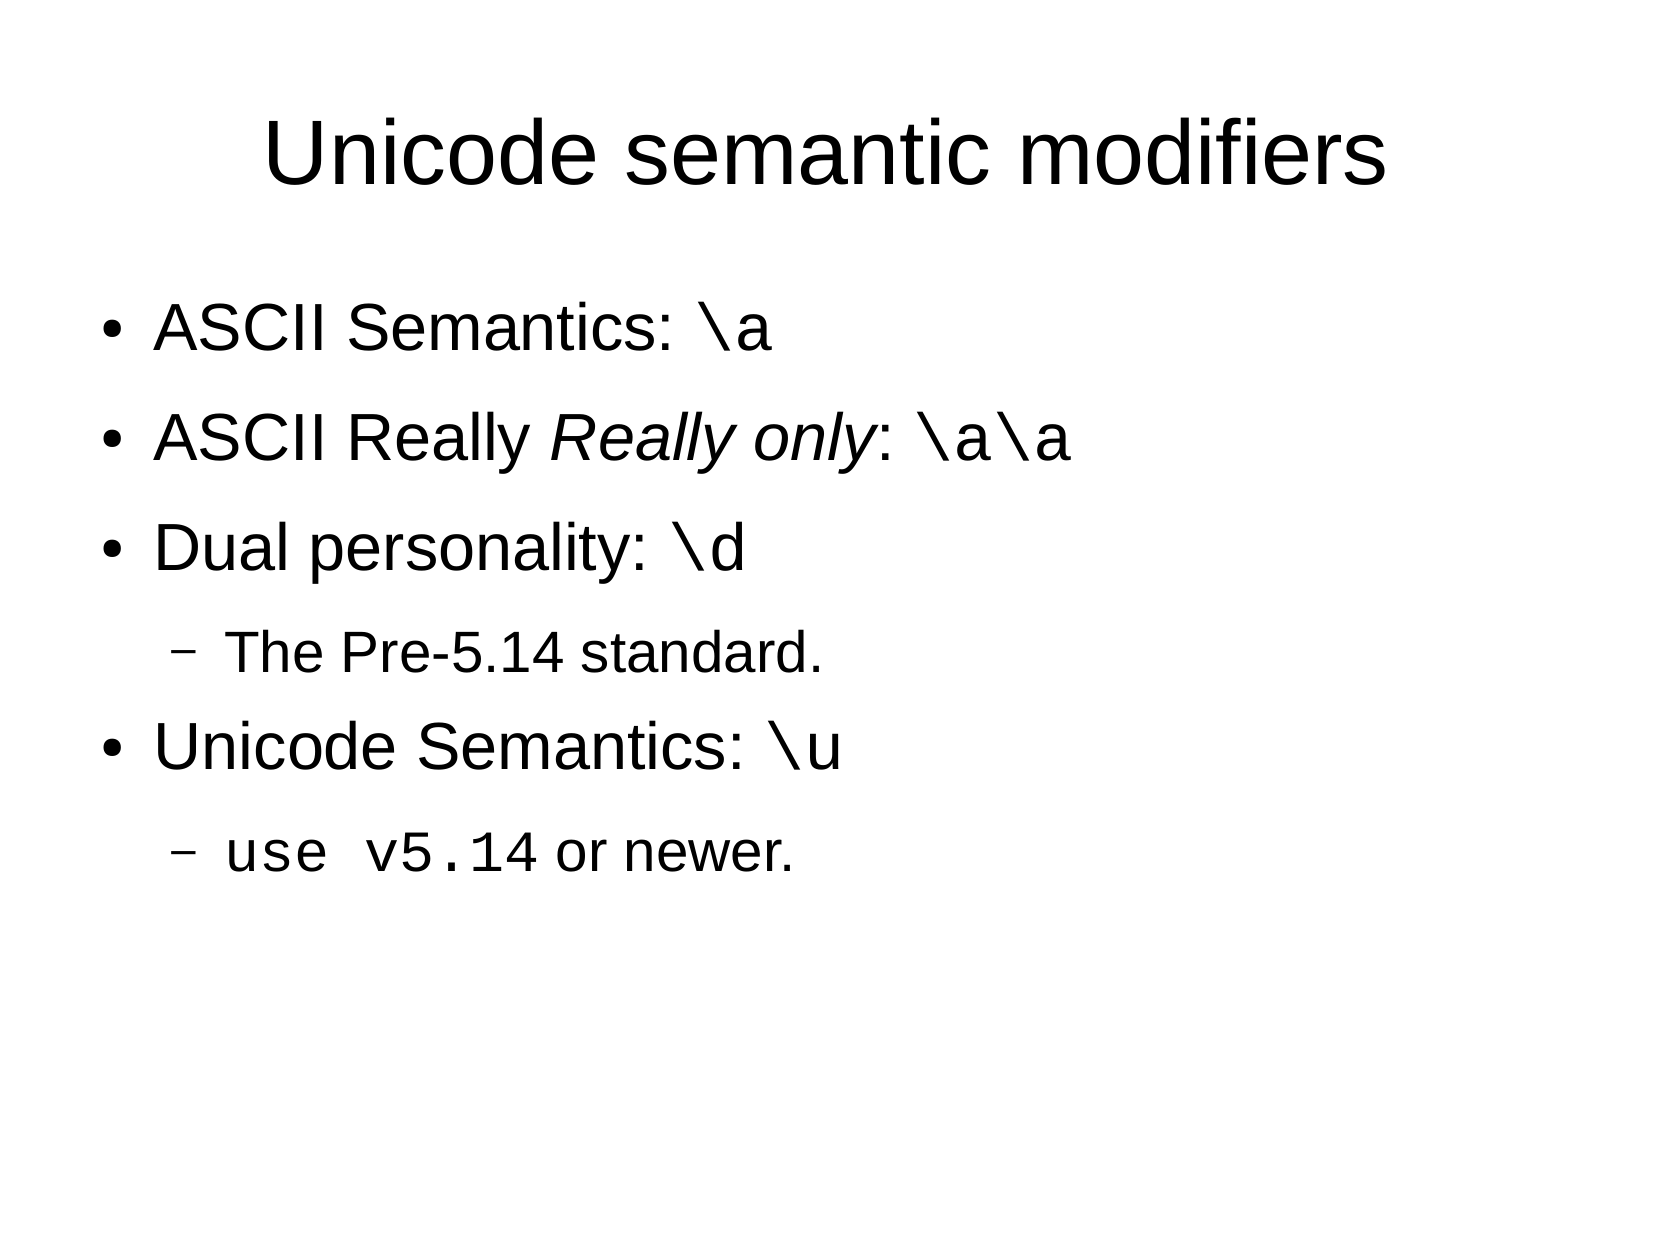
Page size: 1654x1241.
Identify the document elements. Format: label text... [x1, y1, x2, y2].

title Unicode semantic modifiers [82, 49, 1571, 257]
list ASCII Semantics: \a ASCII Really Really only: \a\a Dual personality: \d The Pre-5.14 standard. Unicode Semantics: \u use v5.14 or newer. [82, 290, 1571, 1010]
